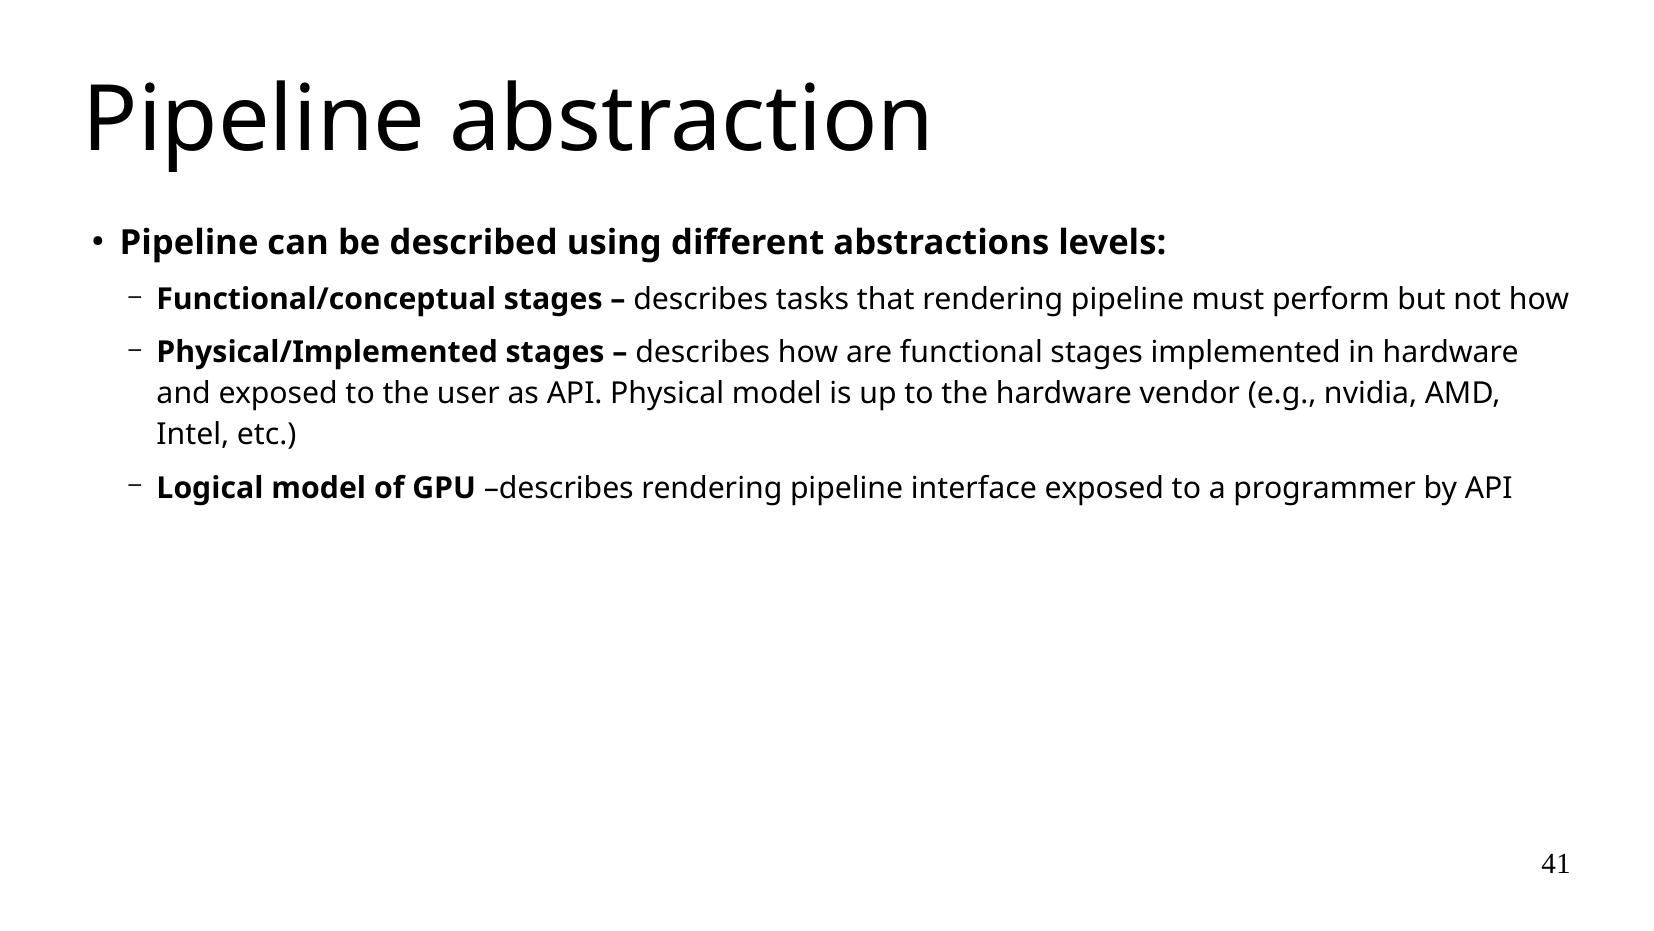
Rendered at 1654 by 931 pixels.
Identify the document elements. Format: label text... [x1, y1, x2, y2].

list Pipeline can be described using different abstractions levels: Functional/conceptual stages – describes tasks that rendering pipeline must perform but not how Physical/Implemented stages – describes how are functional stages implemented in hardware and exposed to the user as API. Physical model is up to the hardware vendor (e.g., nvidia, AMD, Intel, etc.) Logical model of GPU –describes rendering pipeline interface exposed to a programmer by API [82, 217, 1571, 556]
title Pipeline abstraction [82, 37, 1571, 193]
